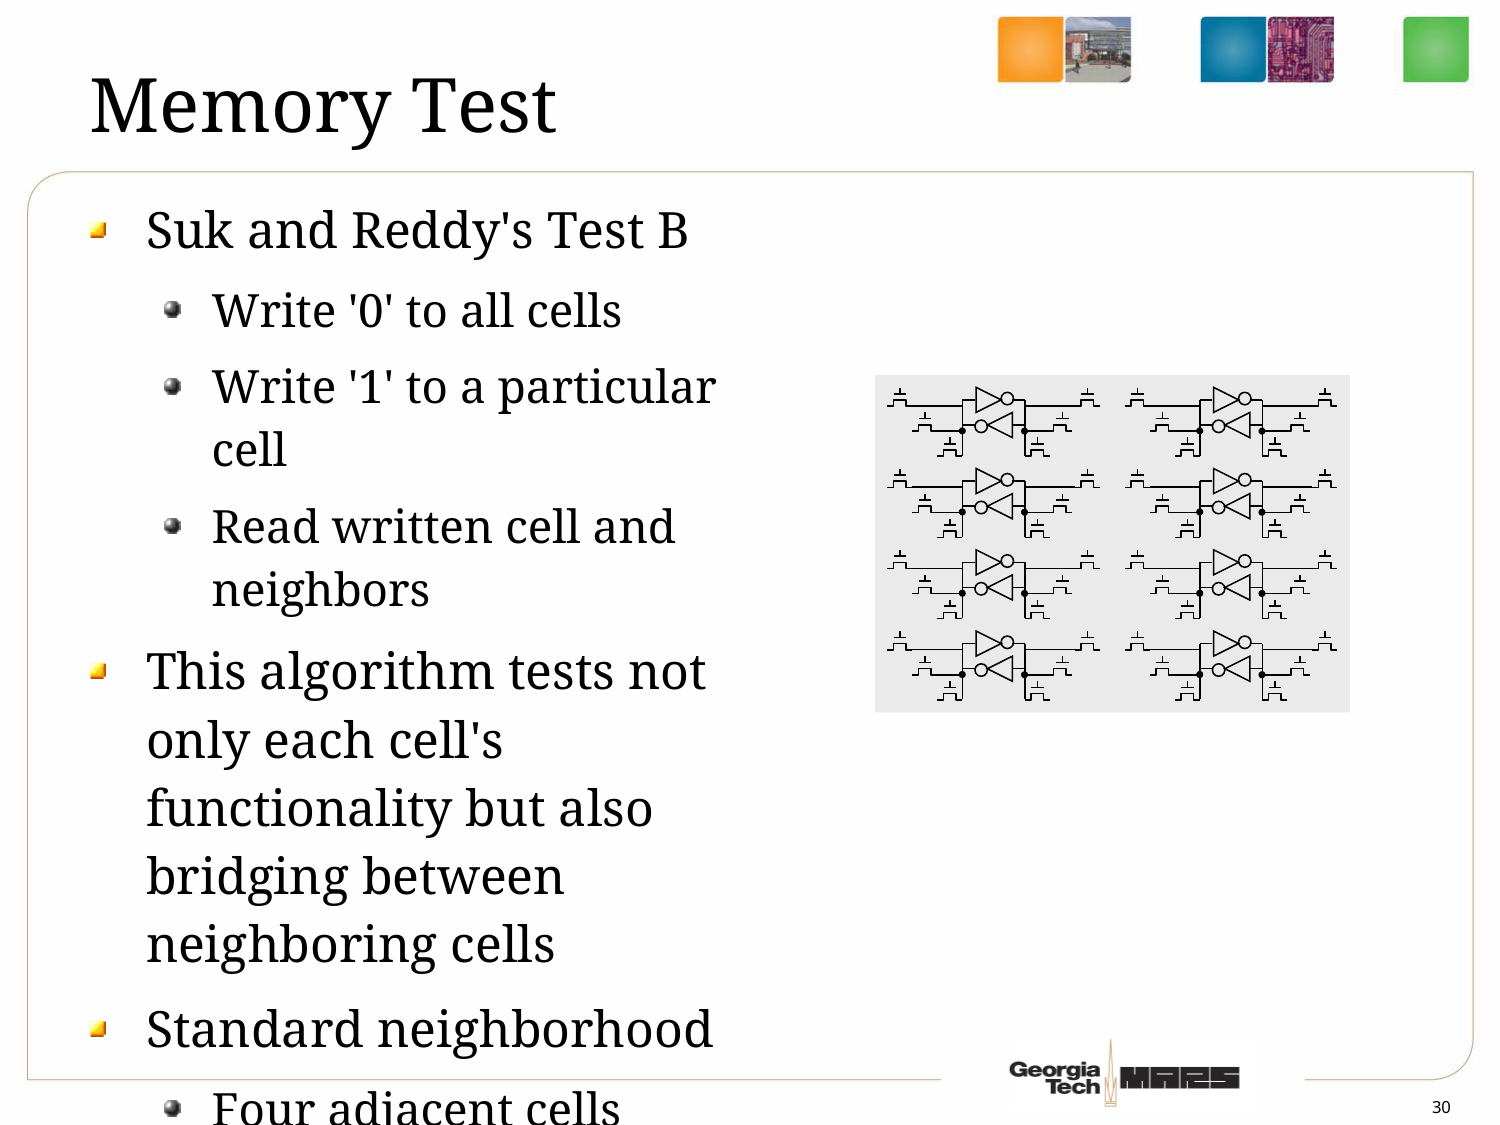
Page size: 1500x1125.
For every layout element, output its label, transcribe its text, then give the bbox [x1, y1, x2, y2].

list Suk and Reddy's Test B Write '0' to all cells Write '1' to a particular cell Read written cell and neighbors This algorithm tests not only each cell's functionality but also bridging between neighboring cells Standard neighborhood Four adjacent cells [75, 187, 744, 931]
picture [245, 1103, 257, 1124]
picture [450, 1103, 461, 1112]
picture [0, 0, 1500, 1125]
picture [402, 1114, 412, 1124]
picture [334, 1114, 344, 1124]
title Memory Test [75, 0, 1013, 163]
text_box [874, 374, 1350, 713]
picture [554, 1103, 565, 1112]
picture [360, 1104, 372, 1124]
picture [477, 1104, 487, 1125]
